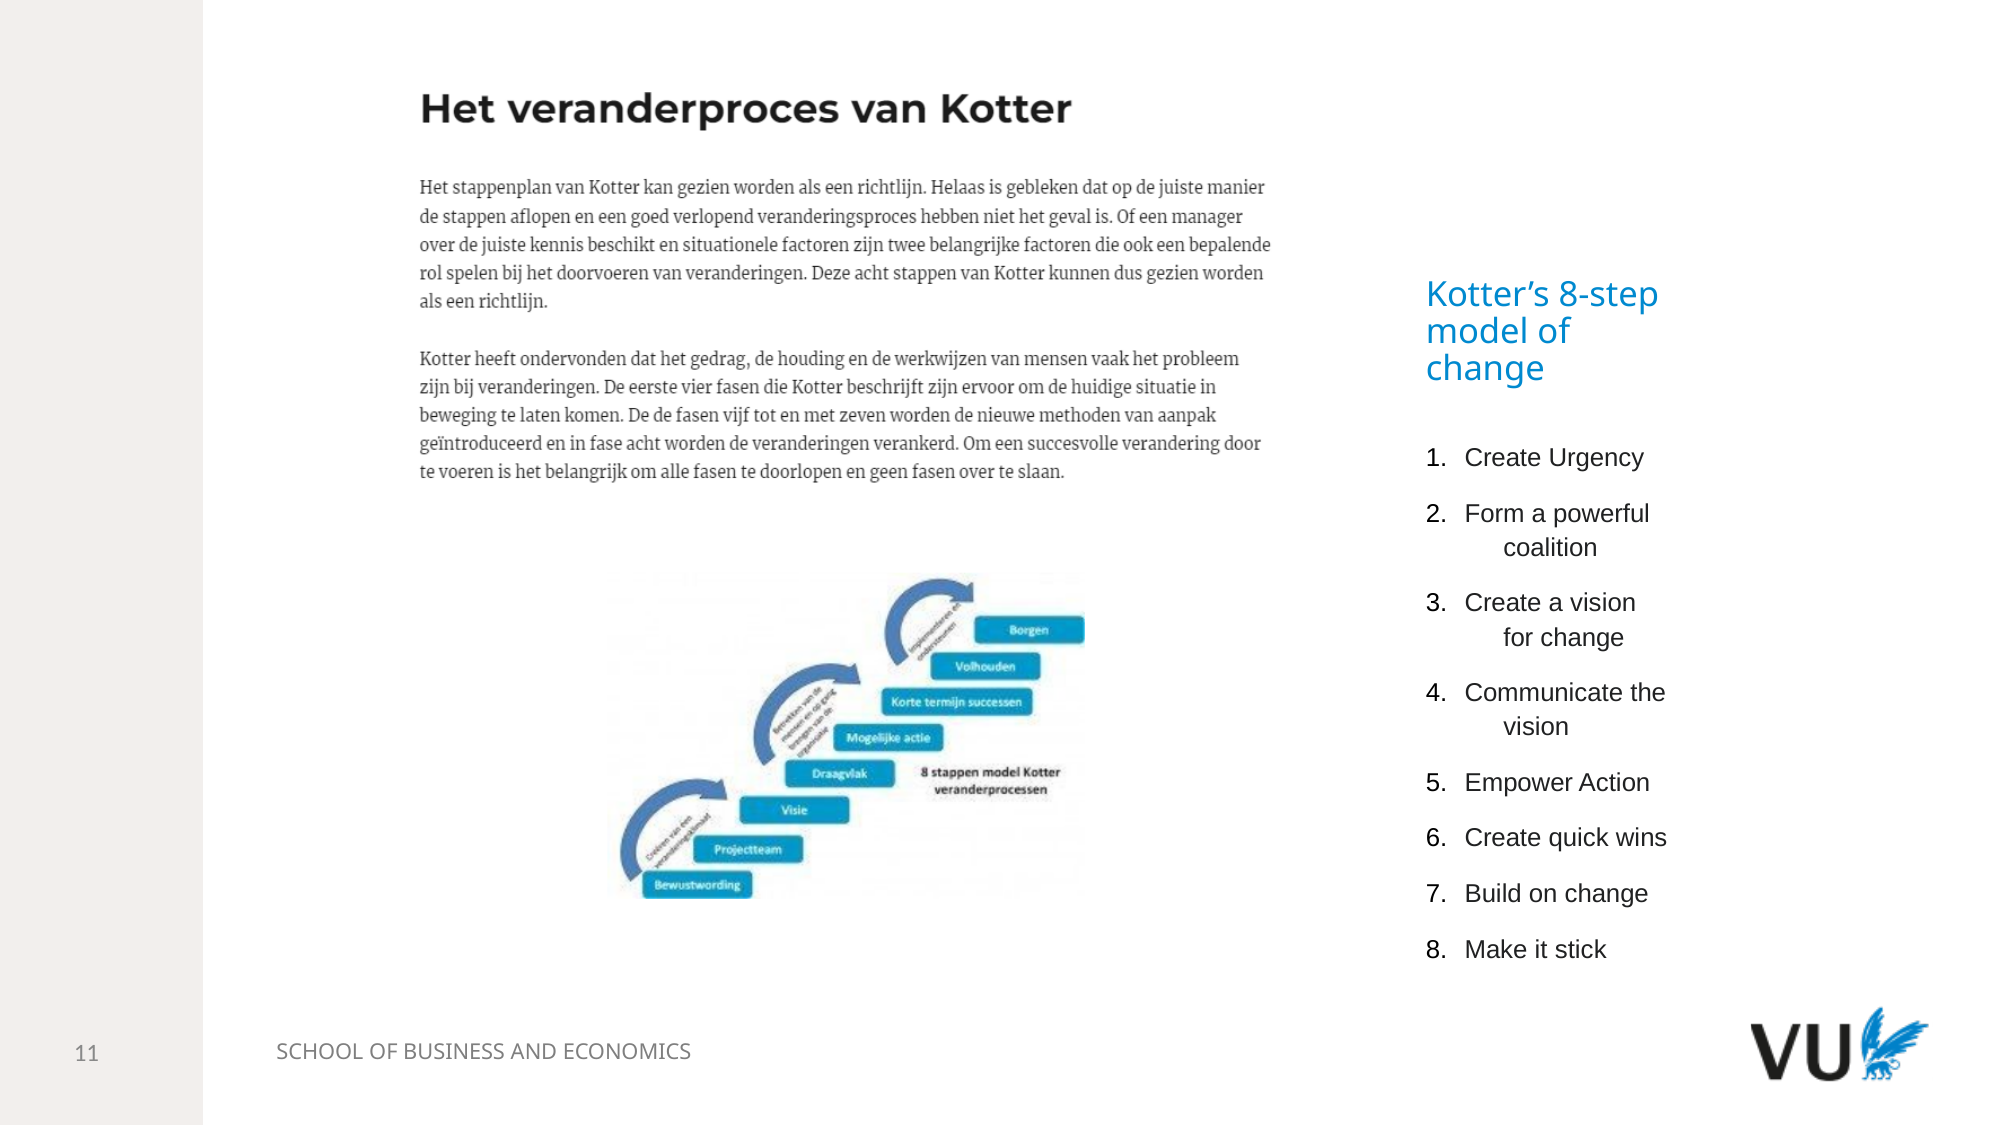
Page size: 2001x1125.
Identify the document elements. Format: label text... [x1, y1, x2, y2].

text_box [73, 977, 203, 1125]
list Kotter’s 8-step model of change Create Urgency Form a powerful coalition Create a vision for change Communicate the vision Empower Action Create quick wins Build on change Make it stick [1409, 132, 1911, 991]
picture [410, 82, 1279, 917]
text_box SCHOOL OF BUSINESS AND ECONOMICS [276, 977, 1413, 1125]
